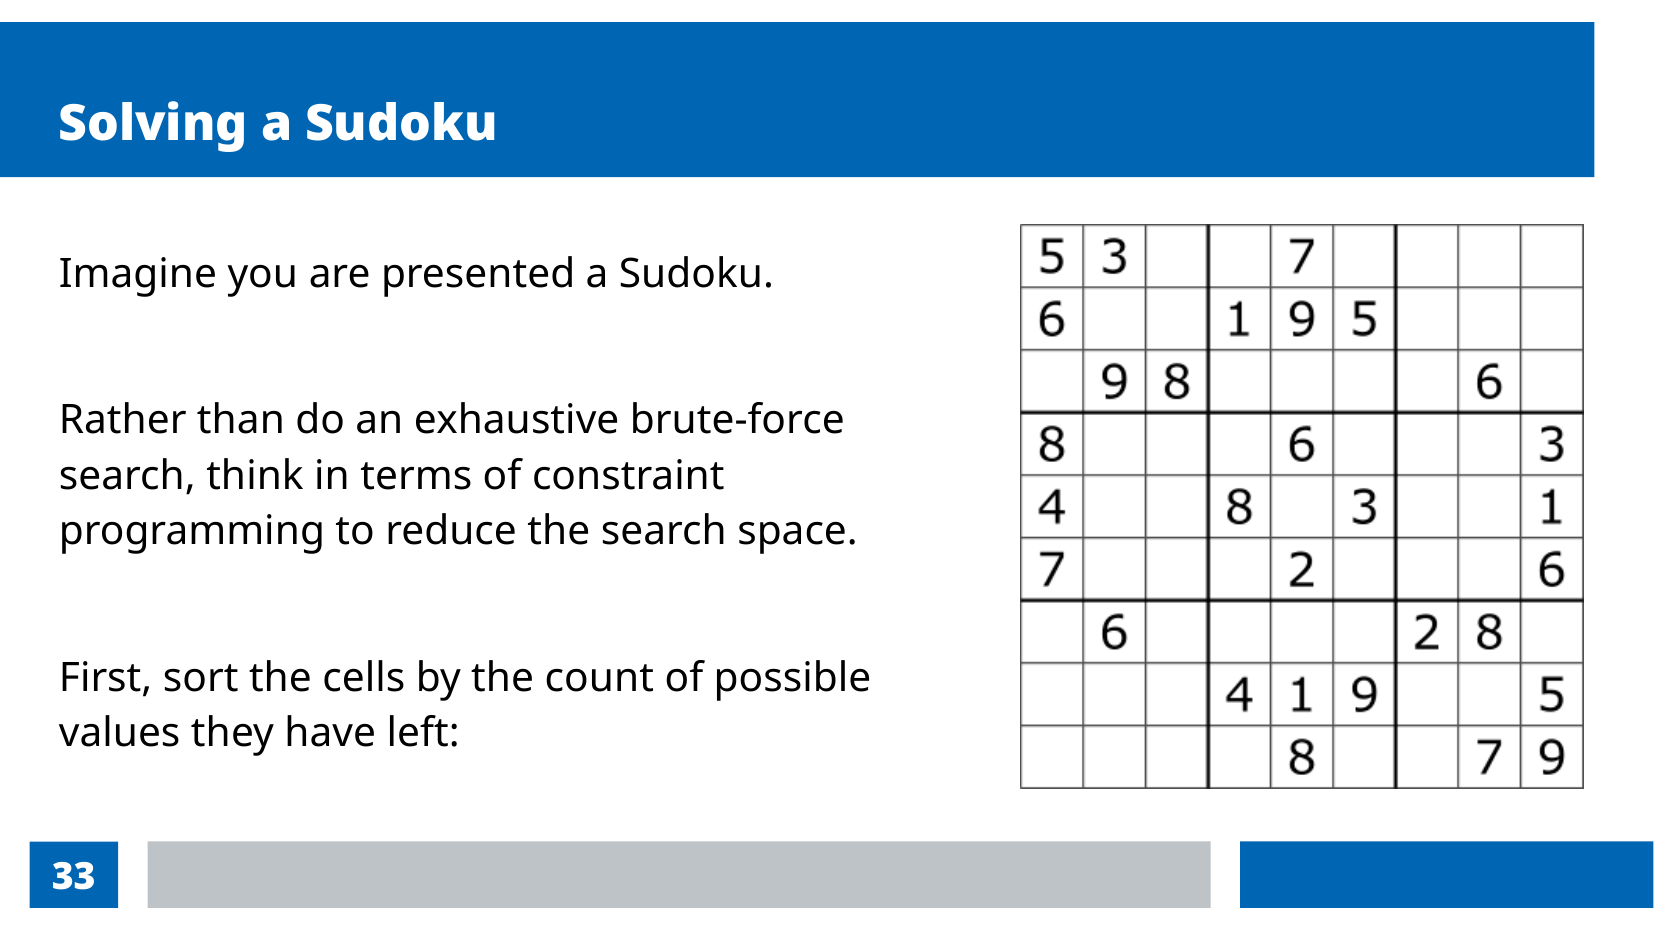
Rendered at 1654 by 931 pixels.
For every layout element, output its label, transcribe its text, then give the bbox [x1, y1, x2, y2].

title Solving a Sudoku [59, 44, 1595, 156]
list Imagine you are presented a Sudoku. Rather than do an exhaustive brute-force search, think in terms of constraint programming to reduce the search space. First, sort the cells by the count of possible values they have left: [59, 243, 931, 820]
picture [1020, 224, 1584, 789]
